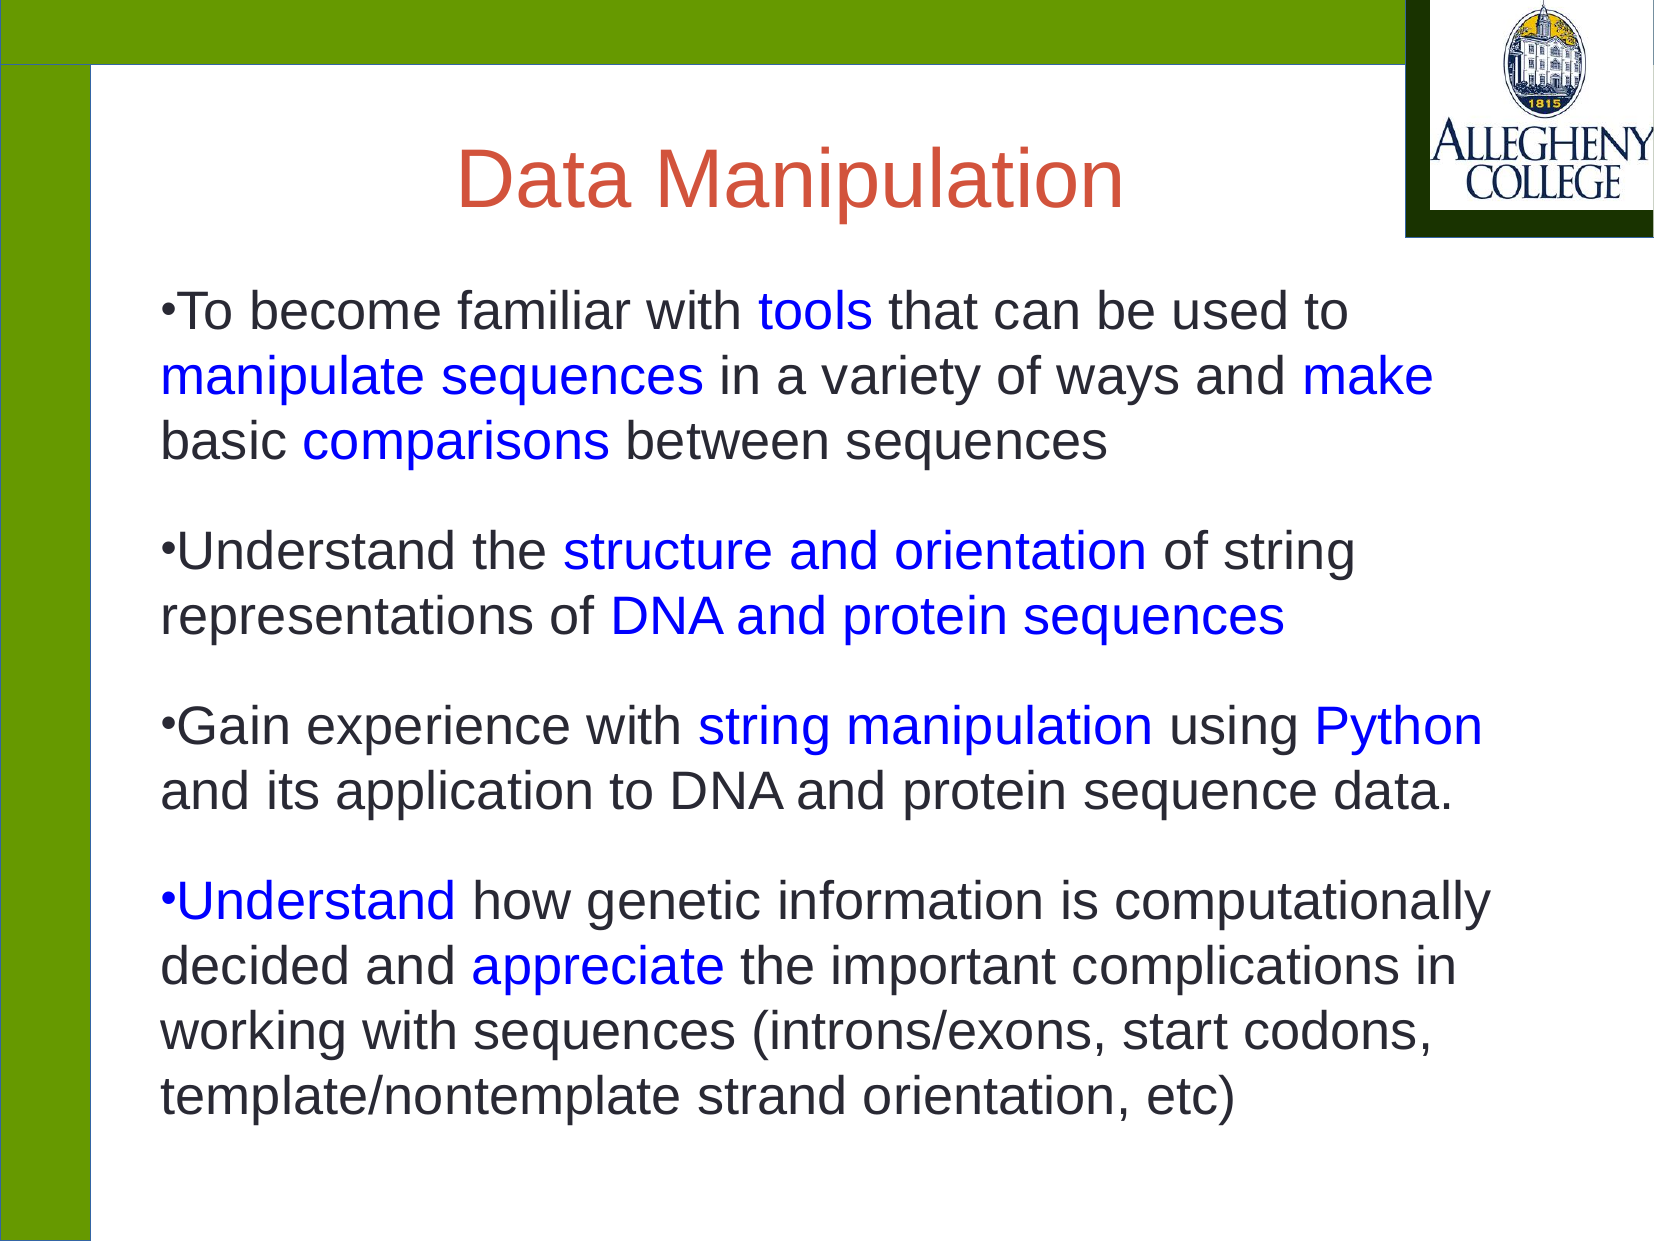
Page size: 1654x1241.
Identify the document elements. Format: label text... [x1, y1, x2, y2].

picture [1430, 0, 1654, 210]
text_box [0, 0, 1430, 1241]
text_box [1467, 210, 1654, 238]
text_box Data Manipulation [116, 93, 1467, 256]
text_box To become familiar with tools that can be used to manipulate sequences in a variety of ways and make basic comparisons between sequences Understand the structure and orientation of string representations of DNA and protein sequences Gain experience with string manipulation using Python and its application to DNA and protein sequence data. Understand how genetic information is computationally decided and appreciate the important complications in working with sequences (introns/exons, start codons, template/nontemplate strand orientation, etc) [145, 268, 1591, 1155]
